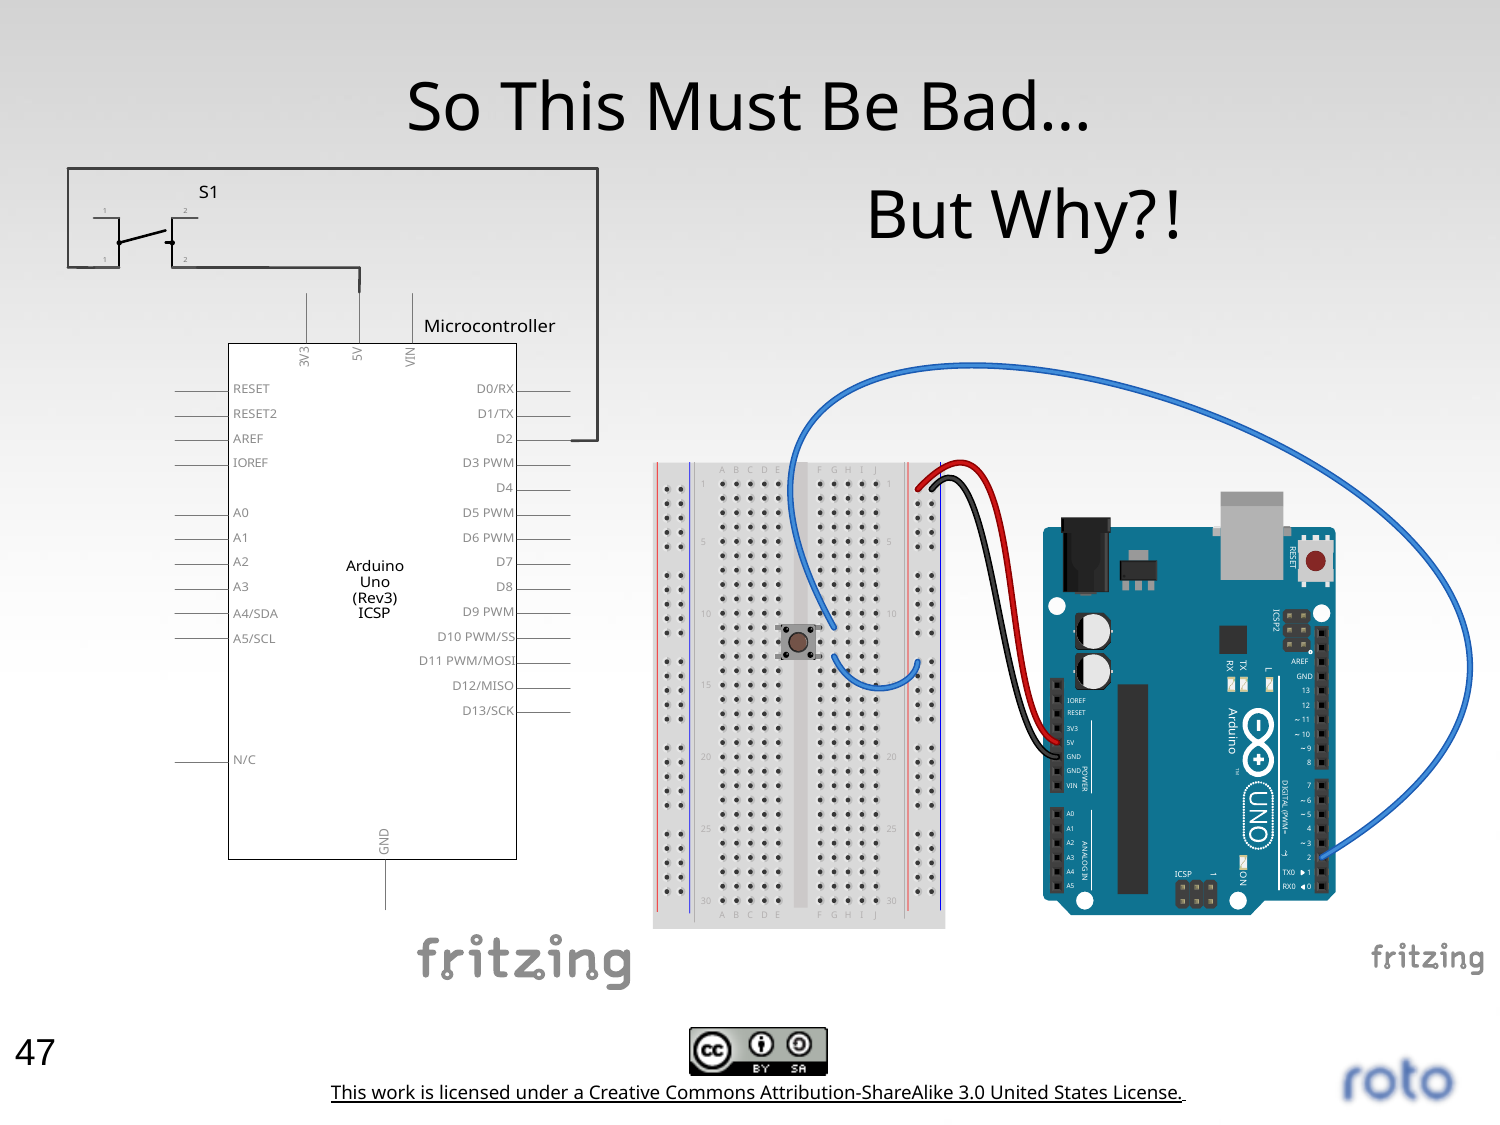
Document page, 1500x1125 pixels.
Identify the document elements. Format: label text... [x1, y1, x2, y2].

picture [0, 0, 1500, 1125]
title So This Must Be Bad… [112, 49, 1388, 164]
title But Why?! [390, 157, 1500, 346]
